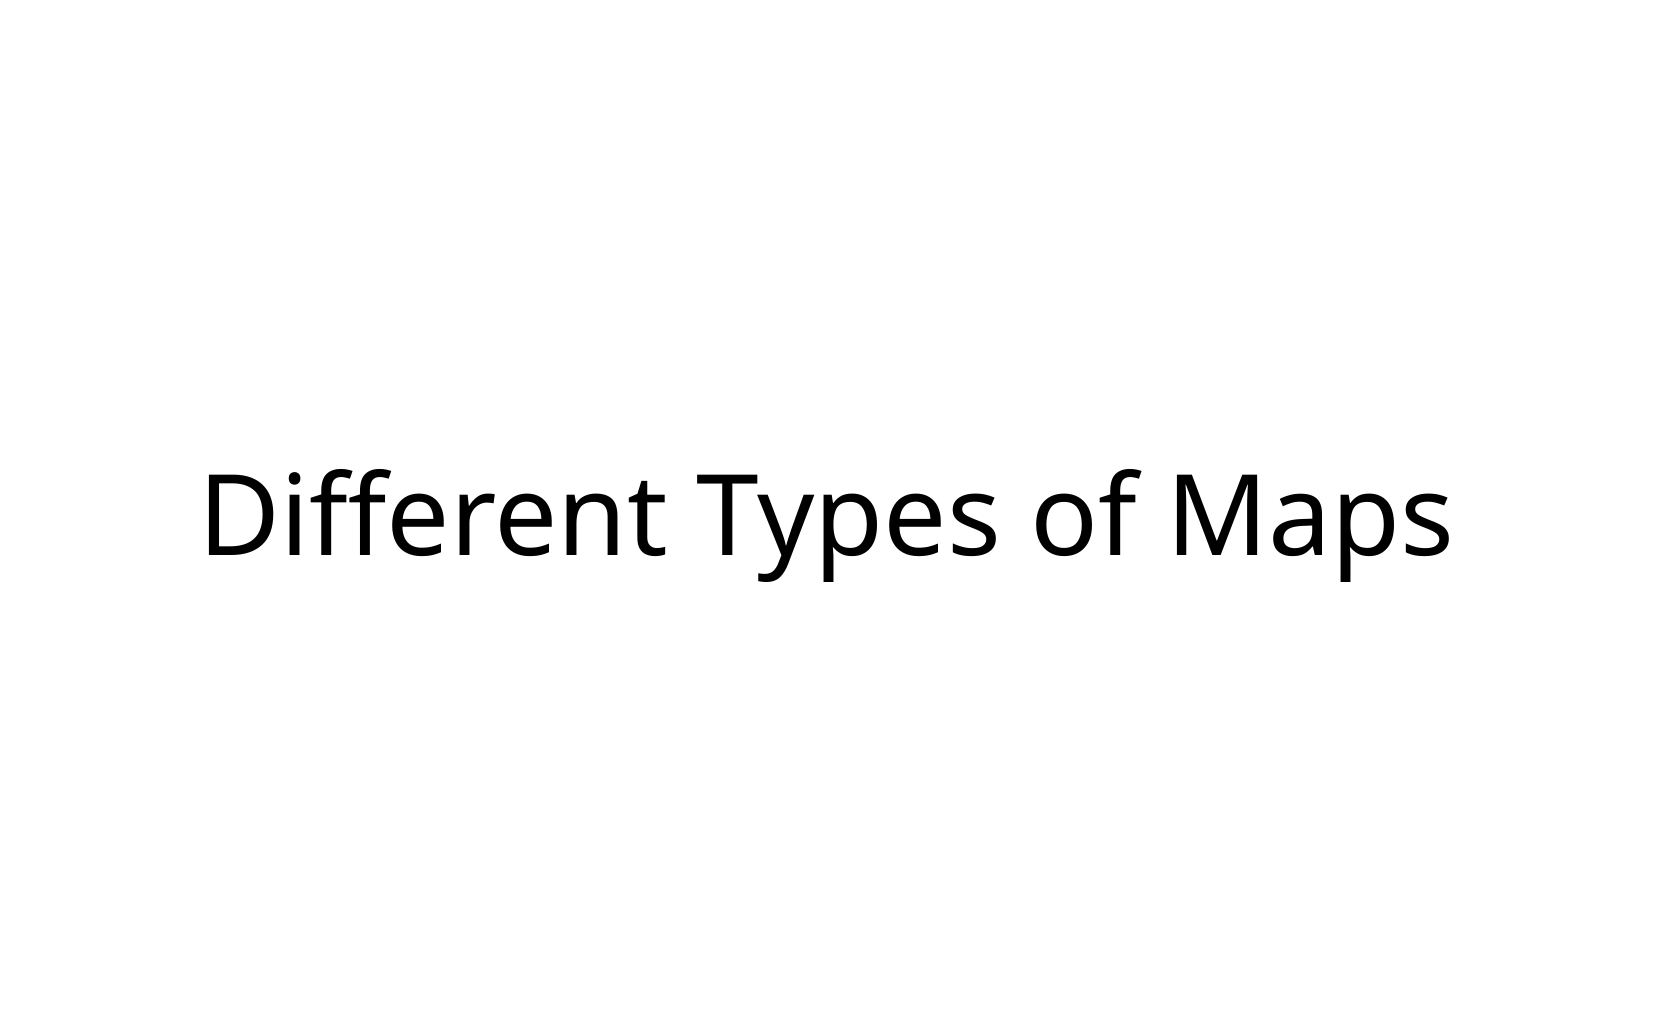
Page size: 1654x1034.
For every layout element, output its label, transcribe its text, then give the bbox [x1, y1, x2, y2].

text_box Different Types of Maps‍ [82, 112, 1571, 912]
